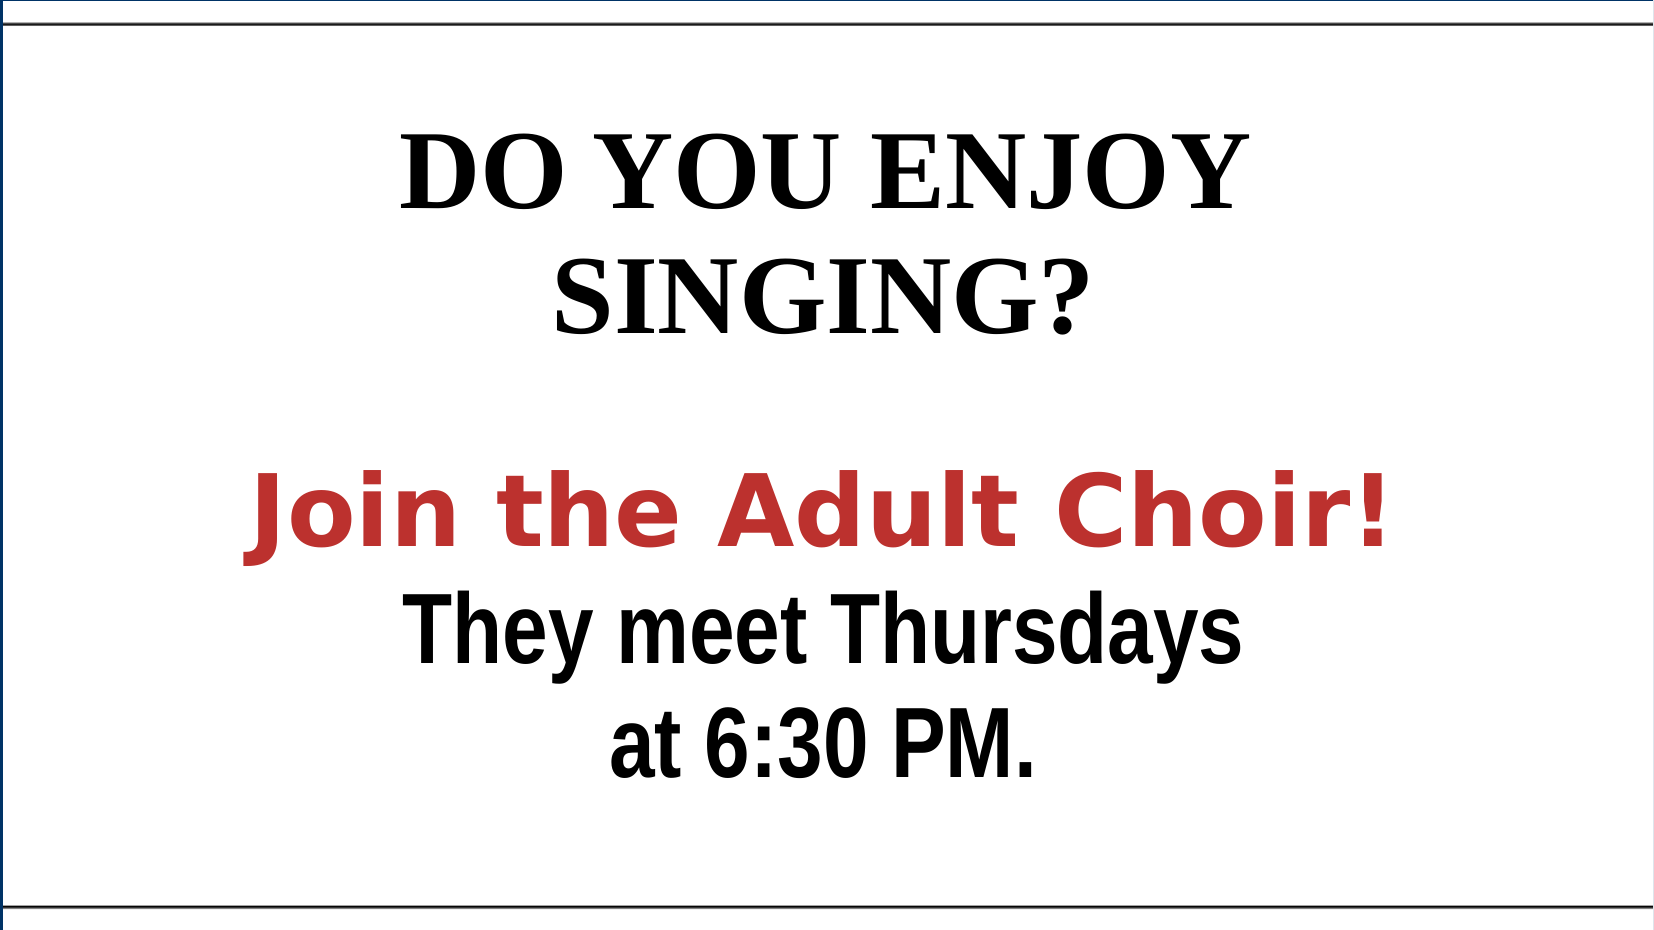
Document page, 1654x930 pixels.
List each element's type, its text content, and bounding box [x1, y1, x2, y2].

picture [0, 0, 1654, 930]
text_box DO YOU ENJOY SINGING? Join the Adult Choir! They meet Thursdays at 6:30 PM. [141, 101, 1507, 807]
